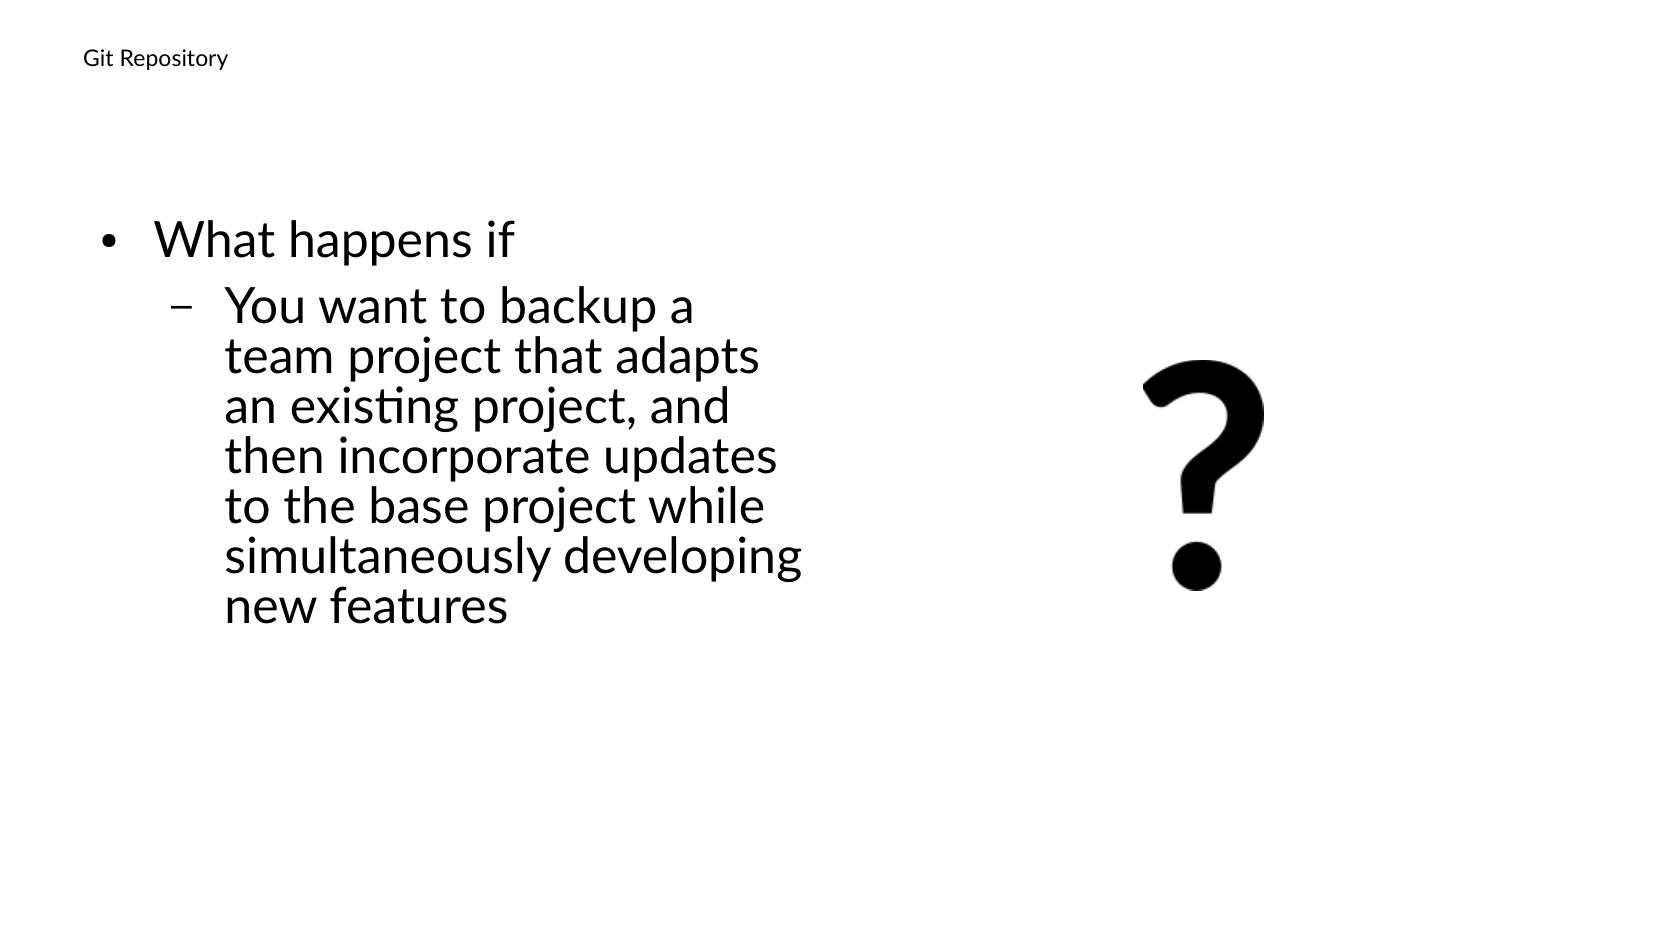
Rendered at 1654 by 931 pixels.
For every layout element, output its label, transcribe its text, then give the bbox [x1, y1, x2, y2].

title Git Repository [83, 0, 1571, 119]
picture [1143, 360, 1264, 591]
list What happens if You want to backup a team project that adapts an existing project, and then incorporate updates to the base project while simultaneously developing new features [82, 217, 809, 839]
